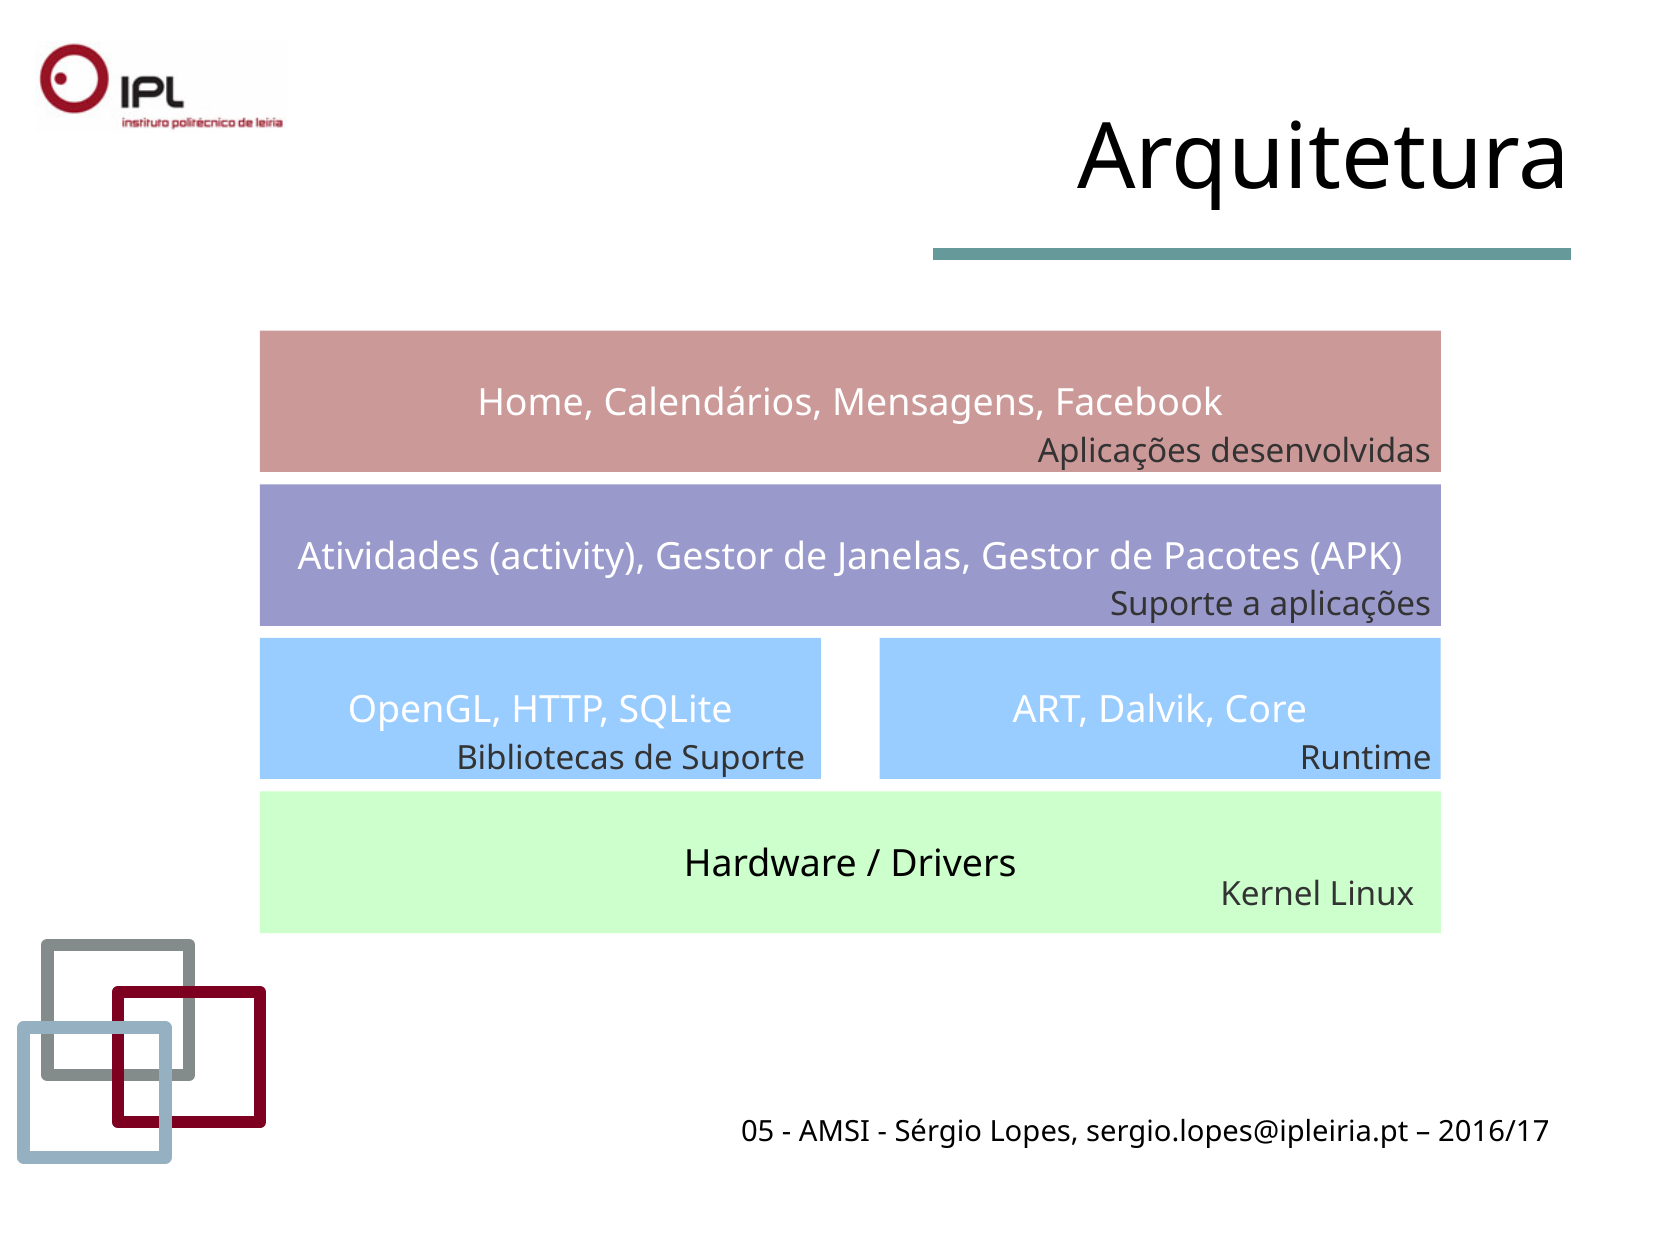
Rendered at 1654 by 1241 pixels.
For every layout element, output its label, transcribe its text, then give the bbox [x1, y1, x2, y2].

title Arquitetura [82, 49, 1571, 257]
text_box OpenGL, HTTP, SQLite [259, 637, 821, 779]
text_box Atividades (activity), Gestor de Janelas, Gestor de Pacotes (APK) [259, 484, 1441, 626]
text_box 05 - AMSI - Sérgio Lopes, sergio.lopes@ipleiria.pt – 2016/17 [242, 1103, 1565, 1158]
text_box Kernel Linux [1098, 862, 1430, 923]
text_box Hardware / Drivers [259, 791, 1441, 934]
text_box ART, Dalvik, Core [879, 637, 1441, 779]
picture [35, 41, 291, 133]
text_box Bibliotecas de Suporte [318, 726, 821, 787]
text_box Home, Calendários, Mensagens, Facebook [259, 330, 1441, 472]
text_box Aplicações desenvolvidas [956, 419, 1447, 480]
text_box Suporte a aplicações [1027, 572, 1447, 634]
text_box Runtime [1115, 726, 1447, 787]
